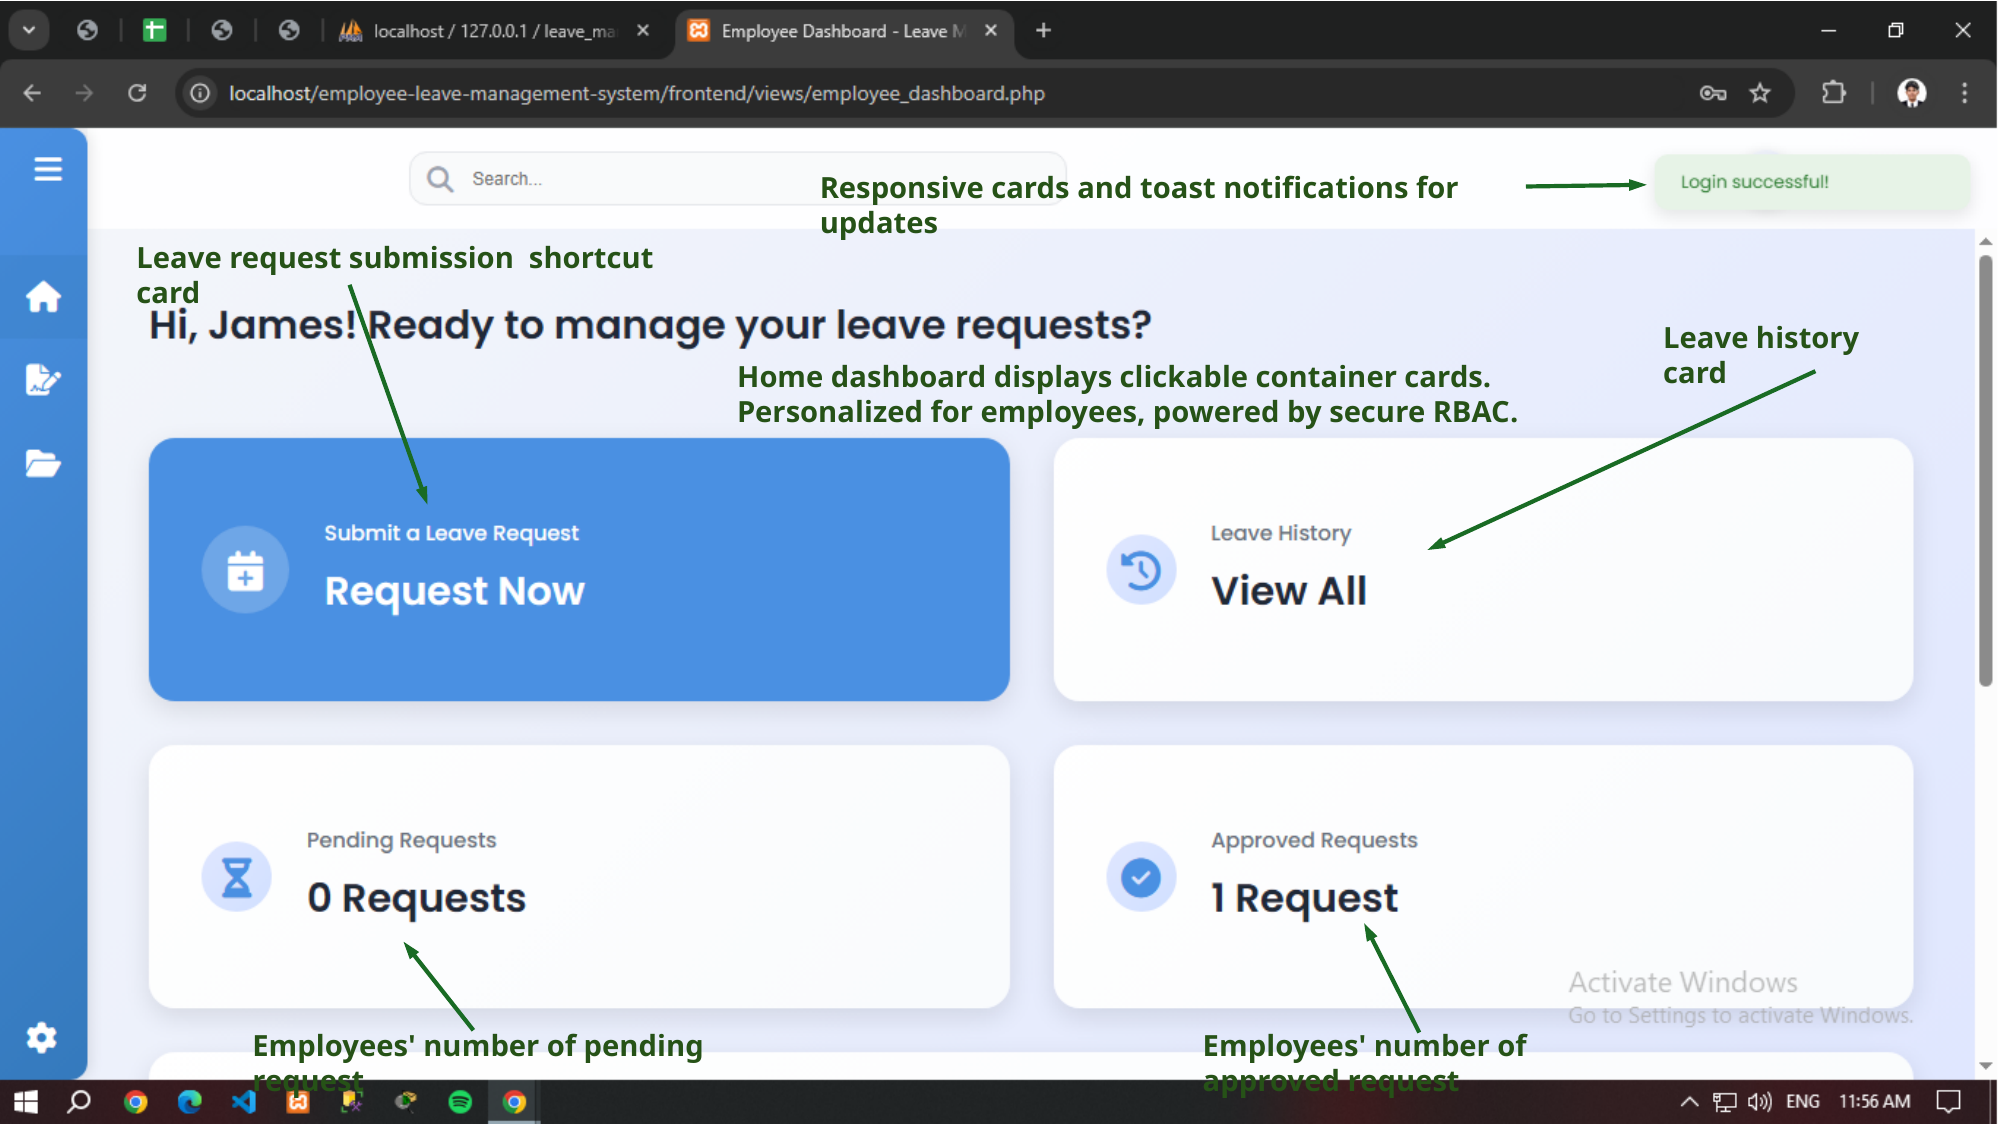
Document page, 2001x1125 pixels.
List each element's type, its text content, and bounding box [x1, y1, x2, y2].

picture [0, 1, 2000, 1124]
text_box Home dashboard displays clickable container cards. Personalized for employees, powered by secure RBAC. [722, 350, 1564, 437]
text_box Responsive cards and toast notifications for updates [804, 161, 1572, 213]
text_box Leave request submission shortcut card [121, 231, 720, 283]
text_box Employees' number of approved request [1187, 1020, 1787, 1071]
text_box Leave history card [1648, 311, 1931, 362]
text_box Employees' number of pending request [237, 1020, 836, 1071]
